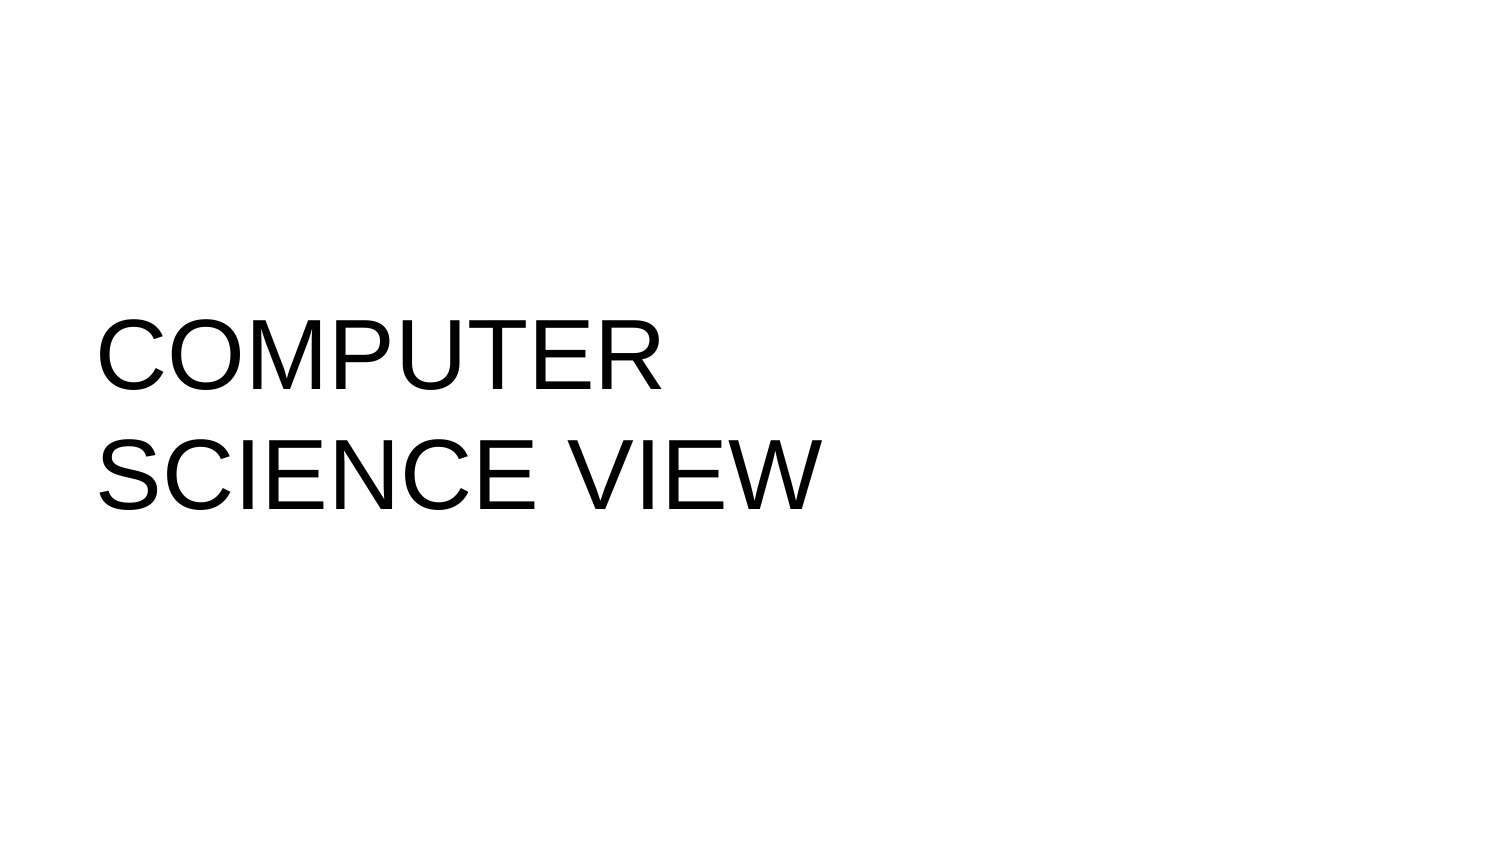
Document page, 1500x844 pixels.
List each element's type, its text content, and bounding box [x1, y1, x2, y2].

title COMPUTER SCIENCE VIEW [80, 73, 1125, 745]
